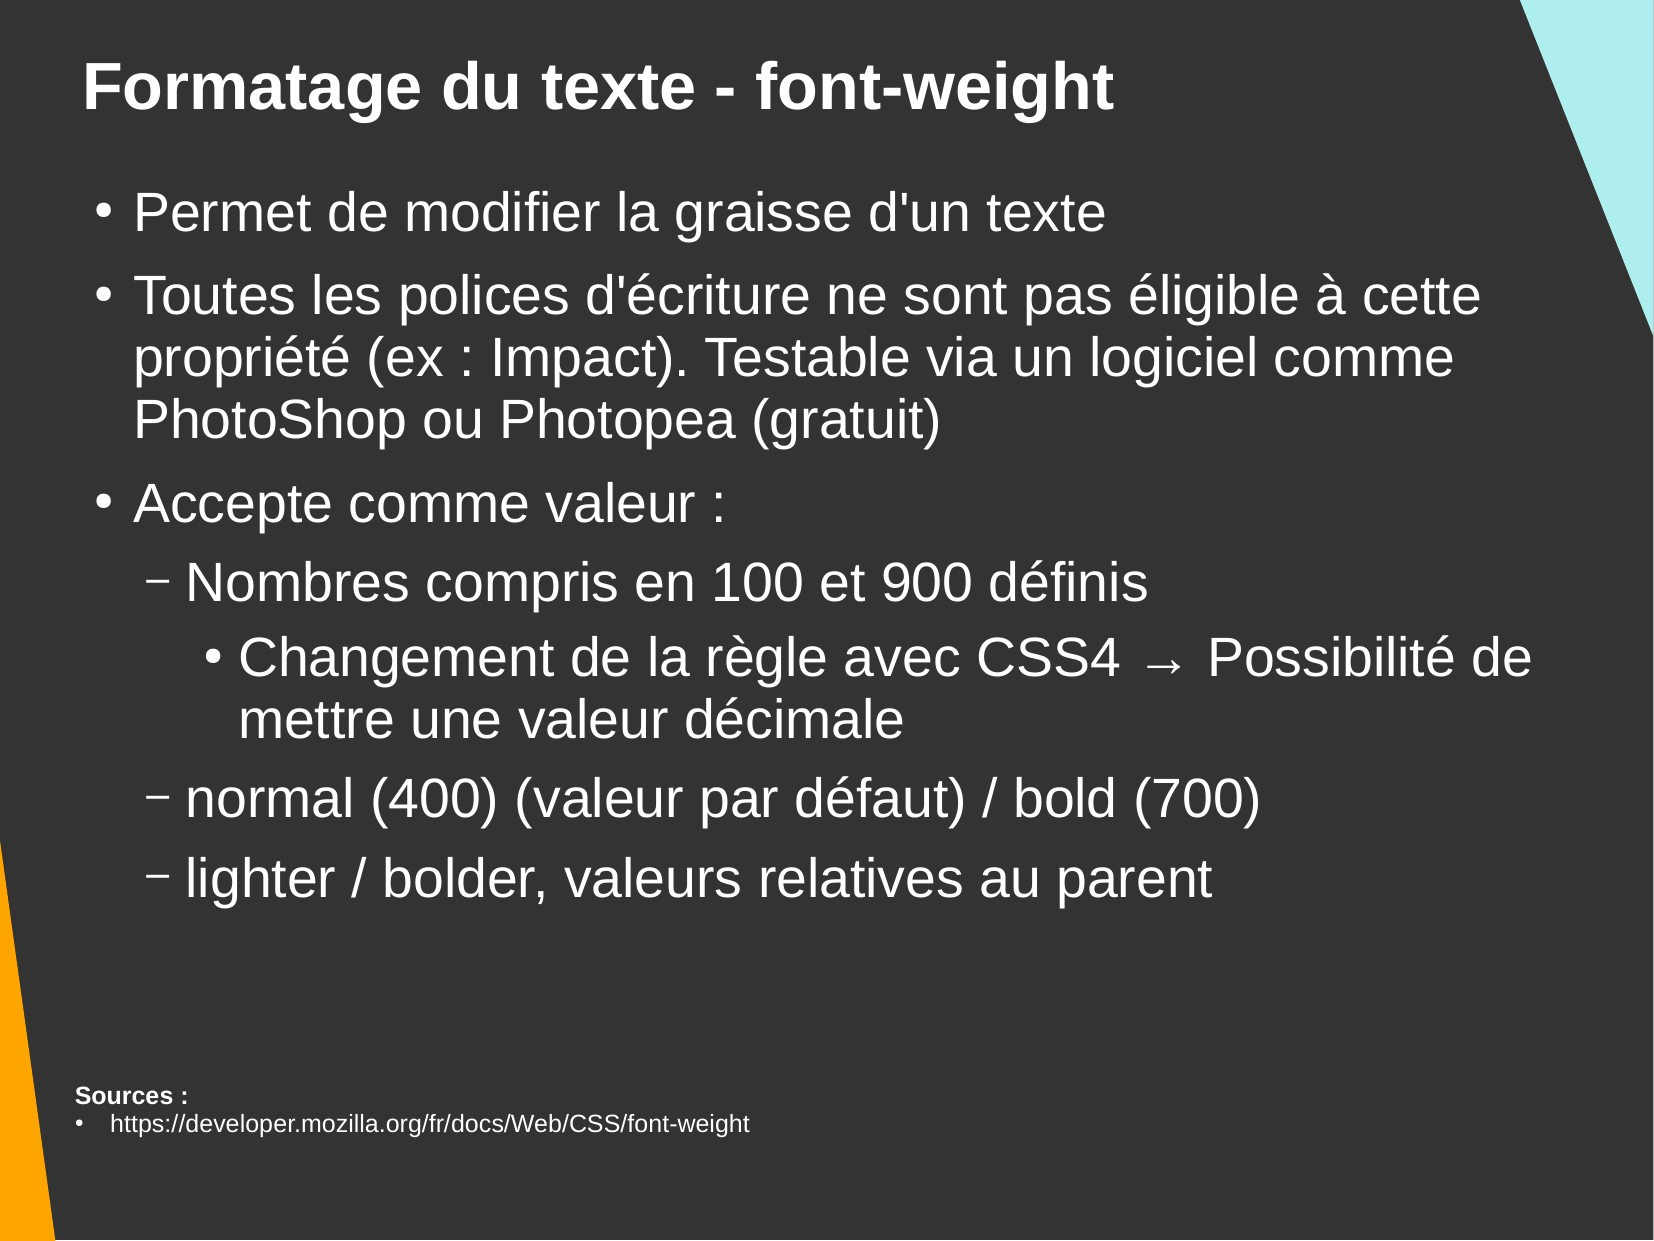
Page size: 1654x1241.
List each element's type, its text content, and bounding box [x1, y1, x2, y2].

text_box [1519, 0, 1654, 338]
text_box Sources : https://developer.mozilla.org/fr/docs/Web/CSS/font-weight [60, 1074, 1546, 1241]
list Permet de modifier la graisse d'un texte Toutes les polices d'écriture ne sont pas éligible à cette propriété (ex : Impact). Testable via un logiciel comme PhotoShop ou Photopea (gratuit) Accepte comme valeur : Nombres compris en 100 et 900 définis Changement de la règle avec CSS4 → Possibilité de mettre une valeur décimale normal (400) (valeur par défaut) / bold (700) lighter / bolder, valeurs relatives au parent [80, 180, 1605, 922]
title Formatage du texte - font-weight [82, 49, 1571, 152]
text_box [0, 840, 56, 1241]
